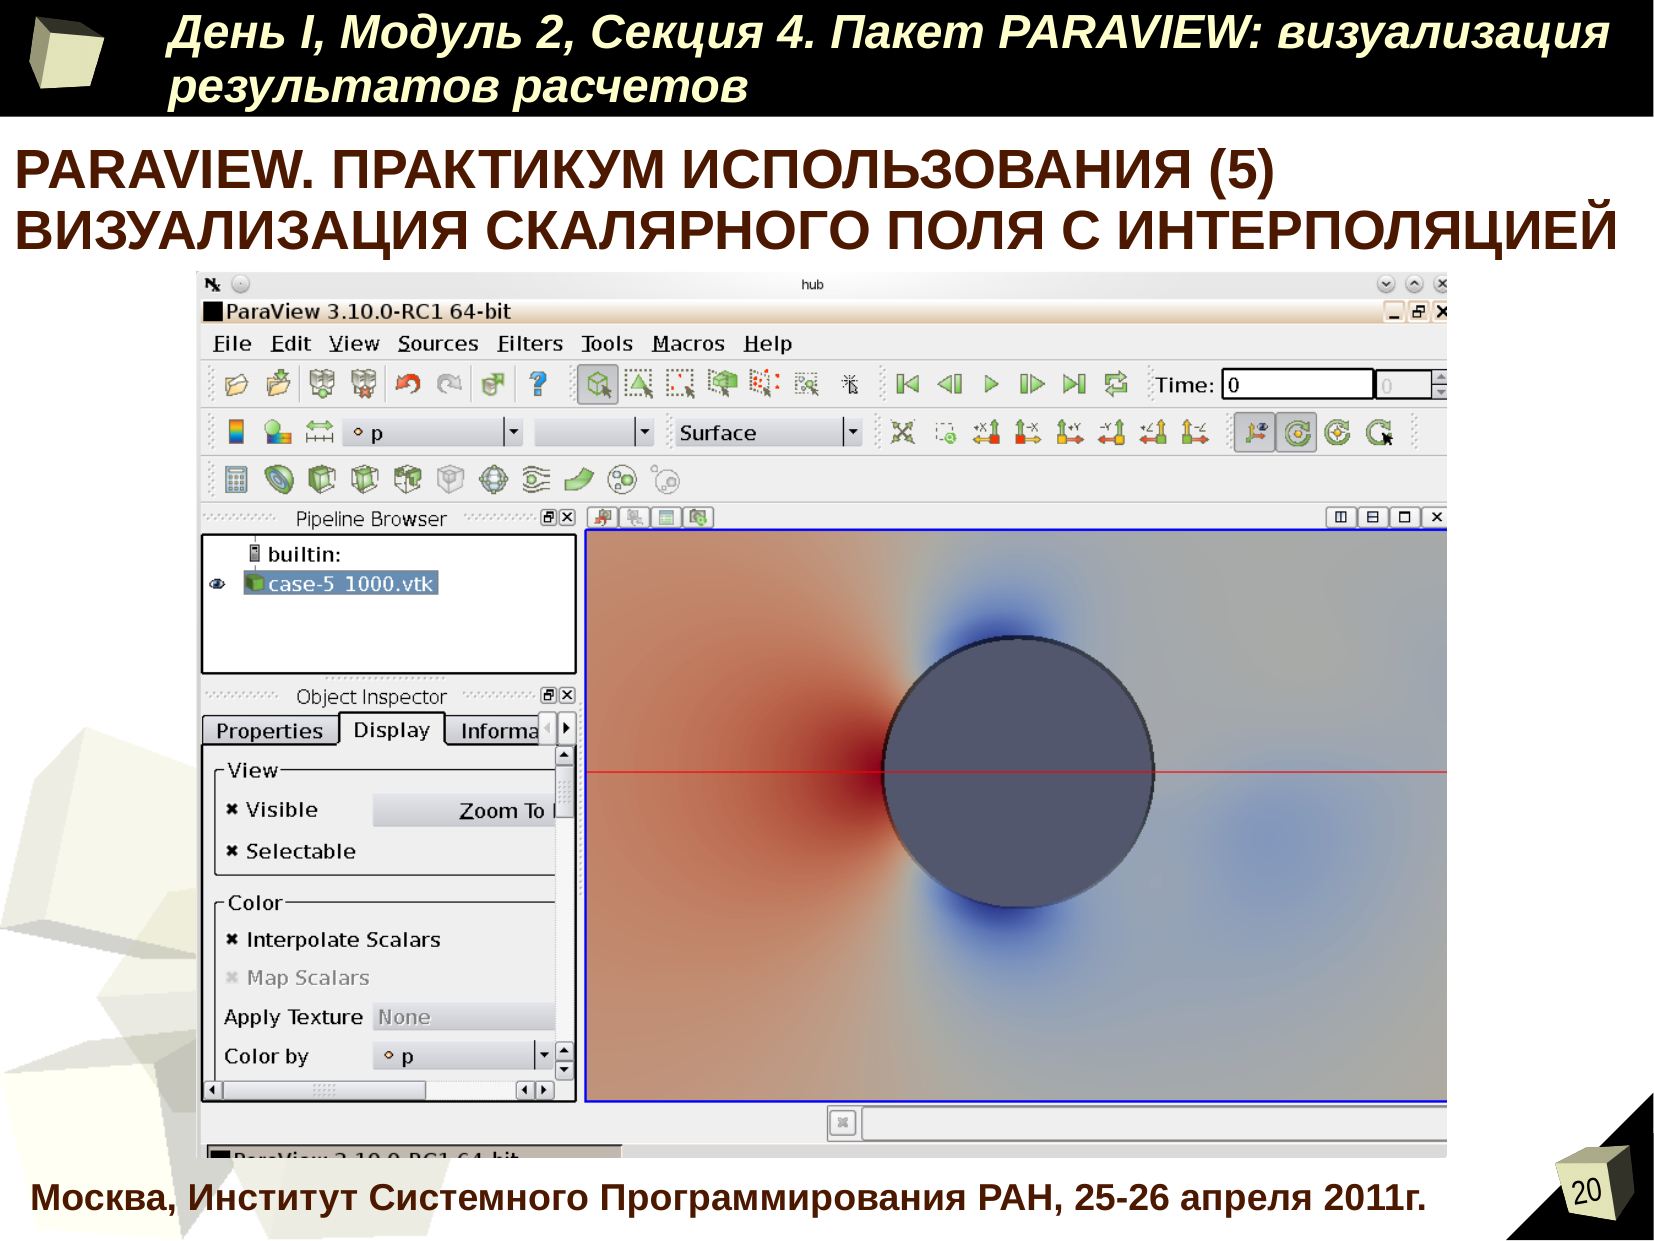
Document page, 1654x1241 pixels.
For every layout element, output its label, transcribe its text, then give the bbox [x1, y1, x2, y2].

text_box PARAVIEW. ПРАКТИКУМ ИСПОЛЬЗОВАНИЯ (5) ВИЗУАЛИЗАЦИЯ СКАЛЯРНОГО ПОЛЯ С ИНТЕРПОЛЯЦИЕЙ [0, 130, 1654, 270]
picture [0, 271, 1447, 1241]
picture [464, 1193, 472, 1198]
